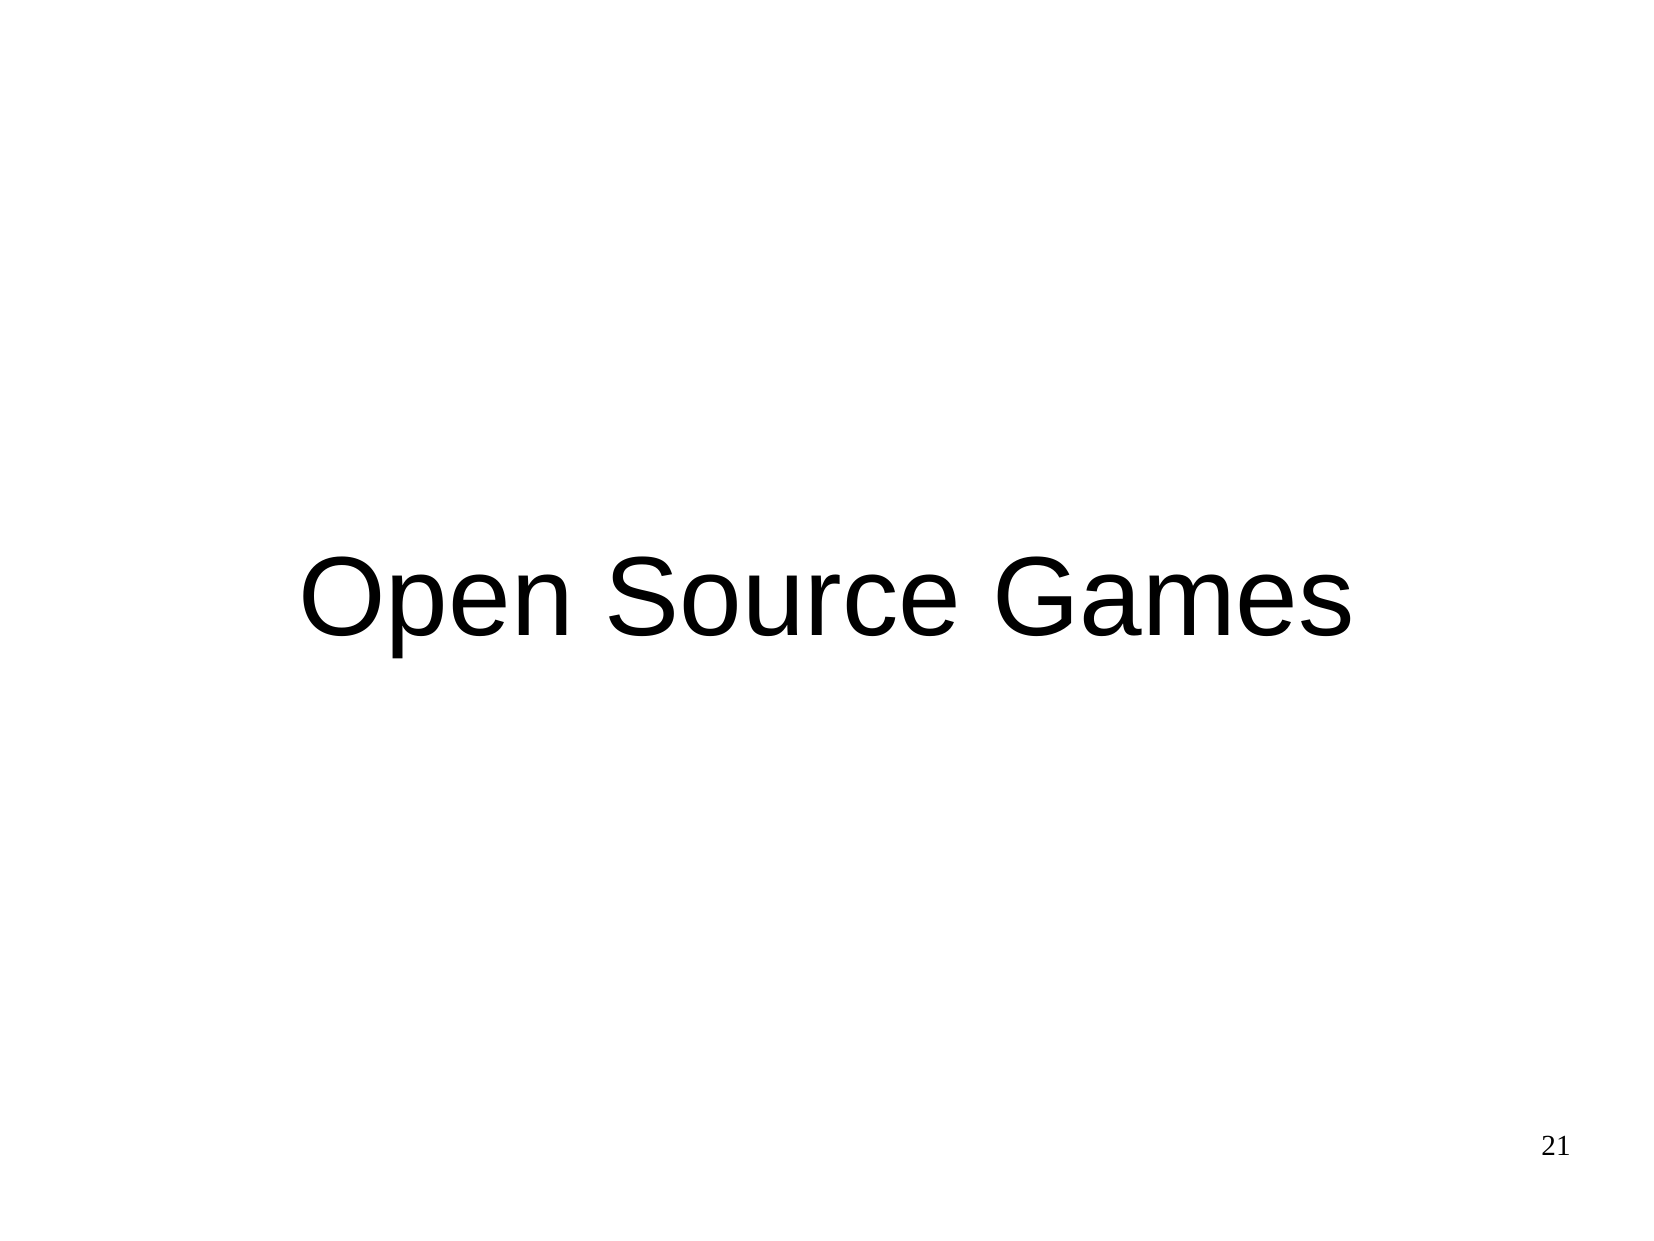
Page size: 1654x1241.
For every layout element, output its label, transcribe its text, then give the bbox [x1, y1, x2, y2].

title Open Source Games [82, 492, 1571, 700]
